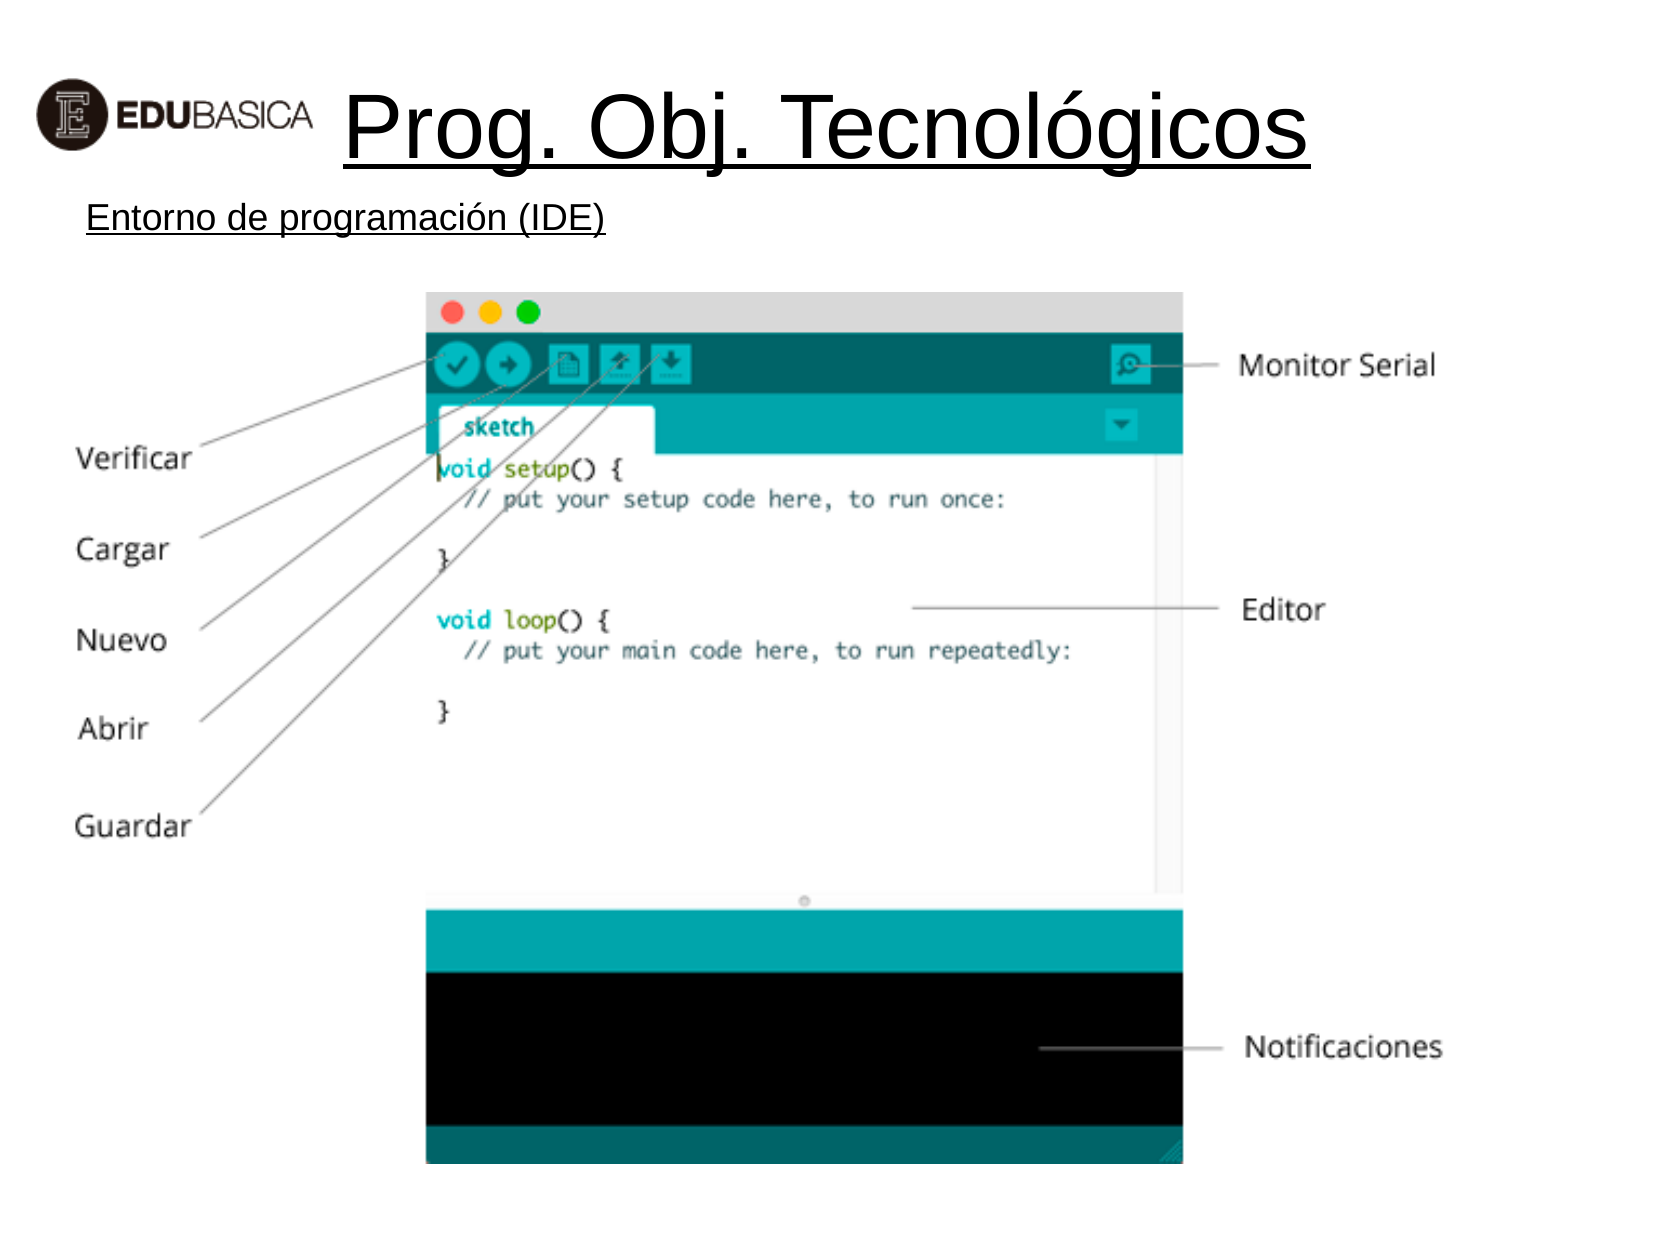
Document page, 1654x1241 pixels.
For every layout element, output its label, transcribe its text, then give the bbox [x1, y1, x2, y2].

title Prog. Obj. Tecnológicos [82, 23, 1571, 231]
picture [61, 292, 1454, 1164]
text_box Entorno de programación (IDE) [70, 189, 621, 247]
picture [35, 77, 316, 154]
